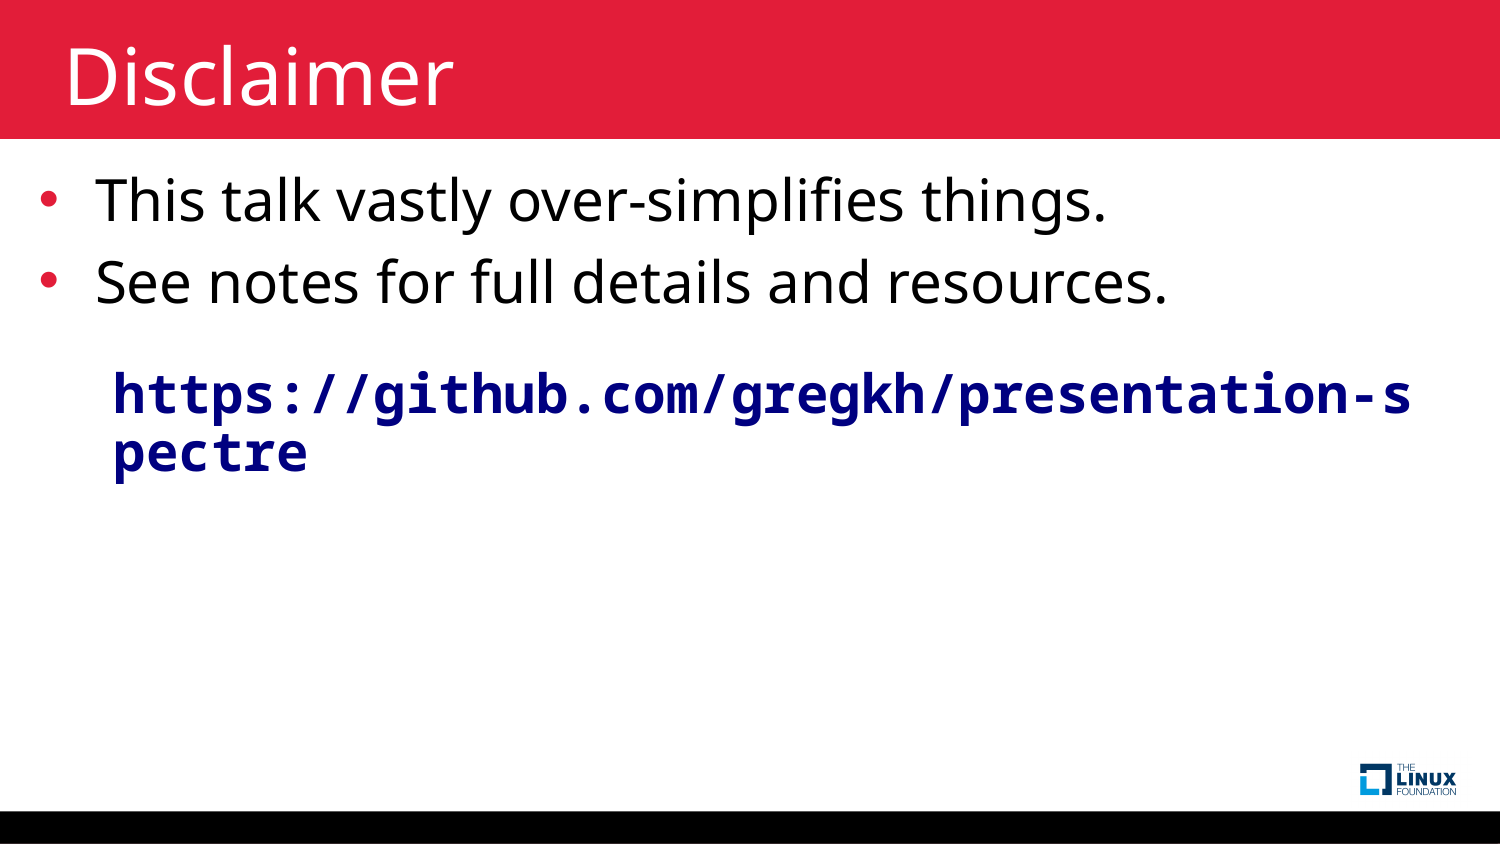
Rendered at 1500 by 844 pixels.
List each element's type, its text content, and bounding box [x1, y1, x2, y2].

list This talk vastly over-simplifies things. See notes for full details and resources. [23, 155, 1390, 376]
picture [1388, 753, 1426, 799]
title Disclaimer [48, 7, 1425, 140]
text_box https://github.com/gregkh/presentation-spectre [99, 348, 1435, 456]
